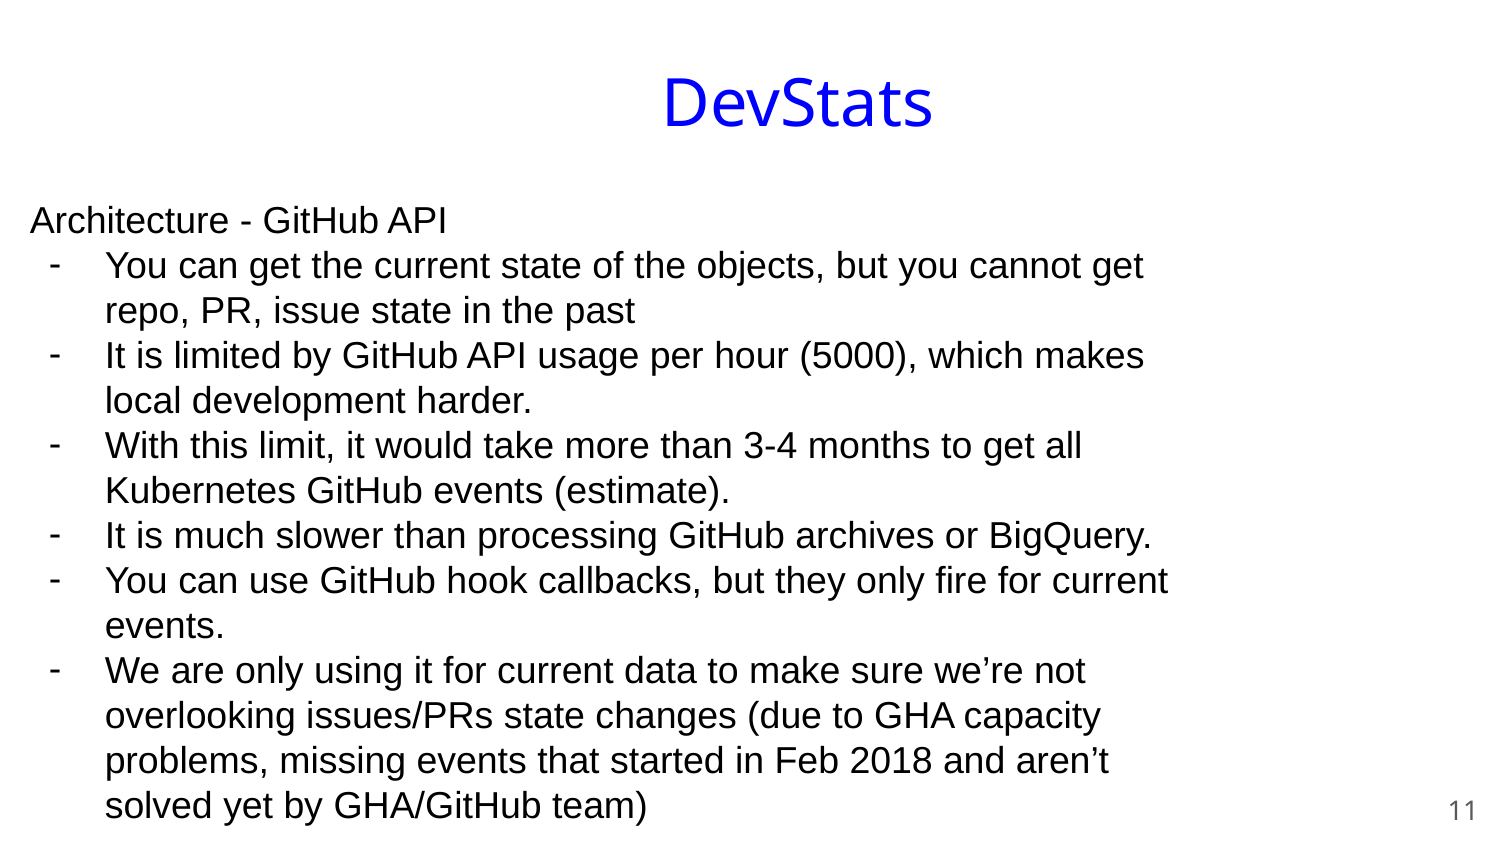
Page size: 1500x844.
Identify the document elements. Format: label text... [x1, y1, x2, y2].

title DevStats [646, 41, 1208, 159]
text_box Architecture - GitHub API You can get the current state of the objects, but you cannot get repo, PR, issue state in the past It is limited by GitHub API usage per hour (5000), which makes local development harder. With this limit, it would take more than 3-4 months to get all Kubernetes GitHub events (estimate). It is much slower than processing GitHub archives or BigQuery. You can use GitHub hook callbacks, but they only fire for current events. We are only using it for current data to make sure we’re not overlooking issues/PRs state changes (due to GHA capacity problems, missing events that started in Feb 2018 and aren’t solved yet by GHA/GitHub team) [14, 181, 1208, 780]
slide_number <number> [1403, 779, 1494, 844]
